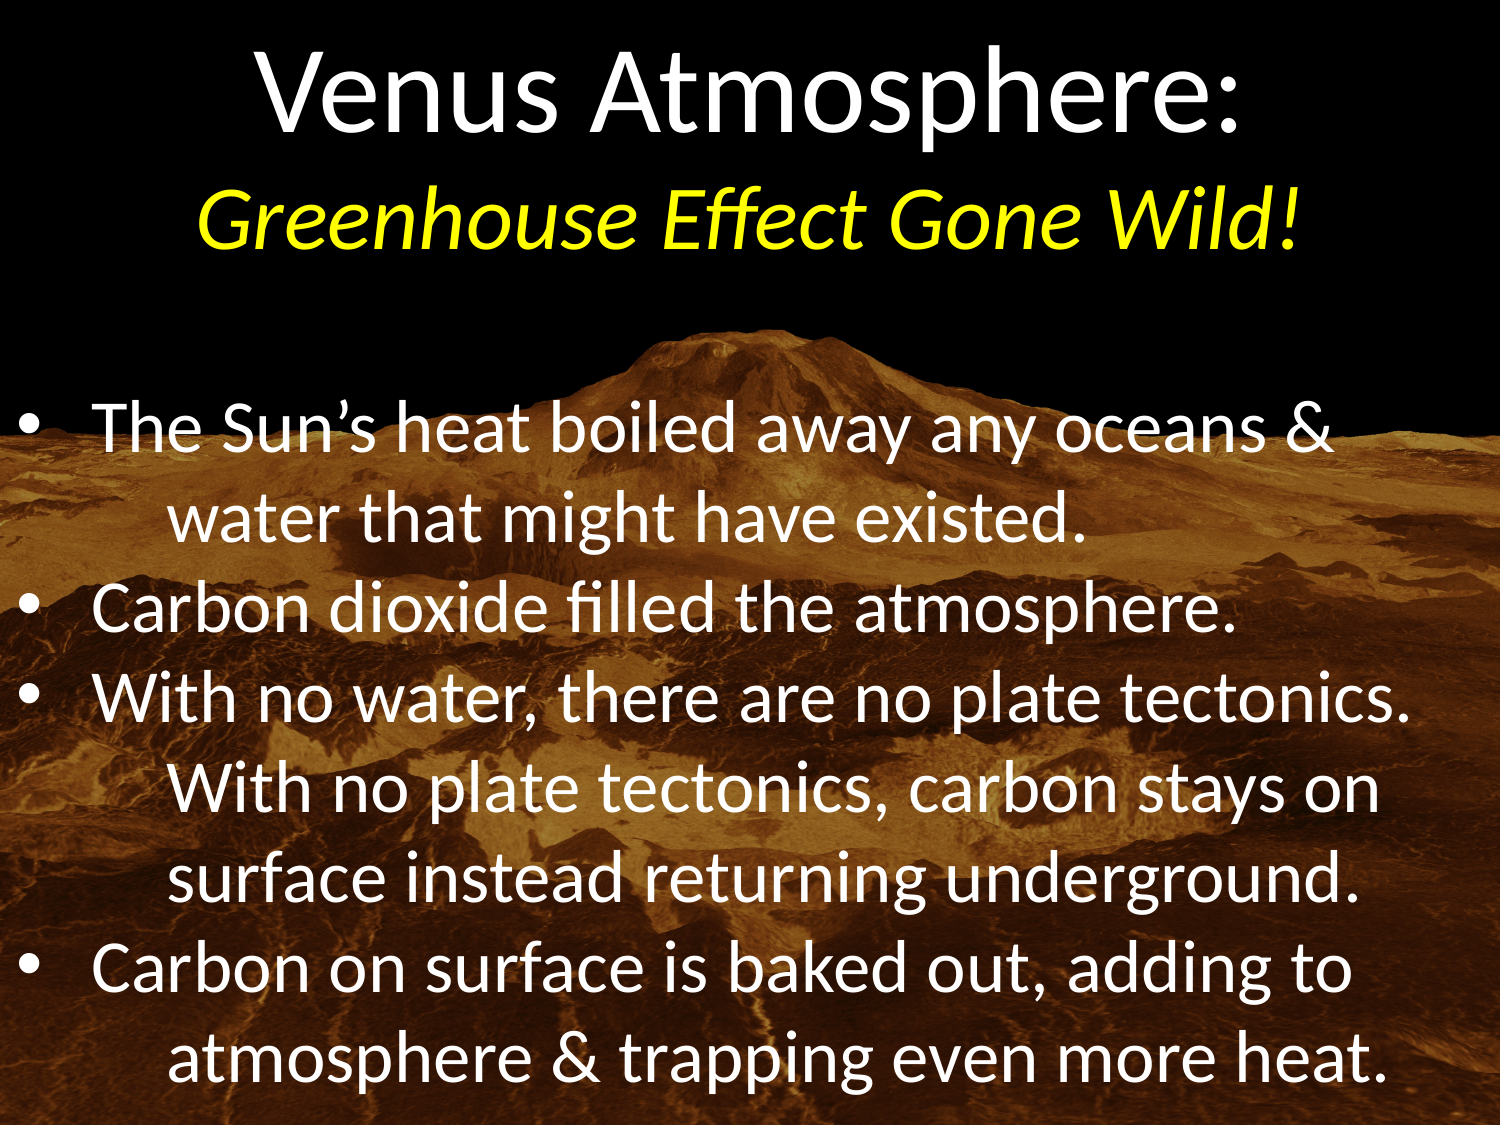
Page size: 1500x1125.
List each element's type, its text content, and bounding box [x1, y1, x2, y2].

text_box Venus Atmosphere: Greenhouse Effect Gone Wild! The Sun’s heat boiled away any oceans & water that might have existed. Carbon dioxide filled the atmosphere. With no water, there are no plate tectonics. With no plate tectonics, carbon stays on surface instead returning underground. Carbon on surface is baked out, adding to atmosphere & trapping even more heat. [1, 0, 1500, 1125]
